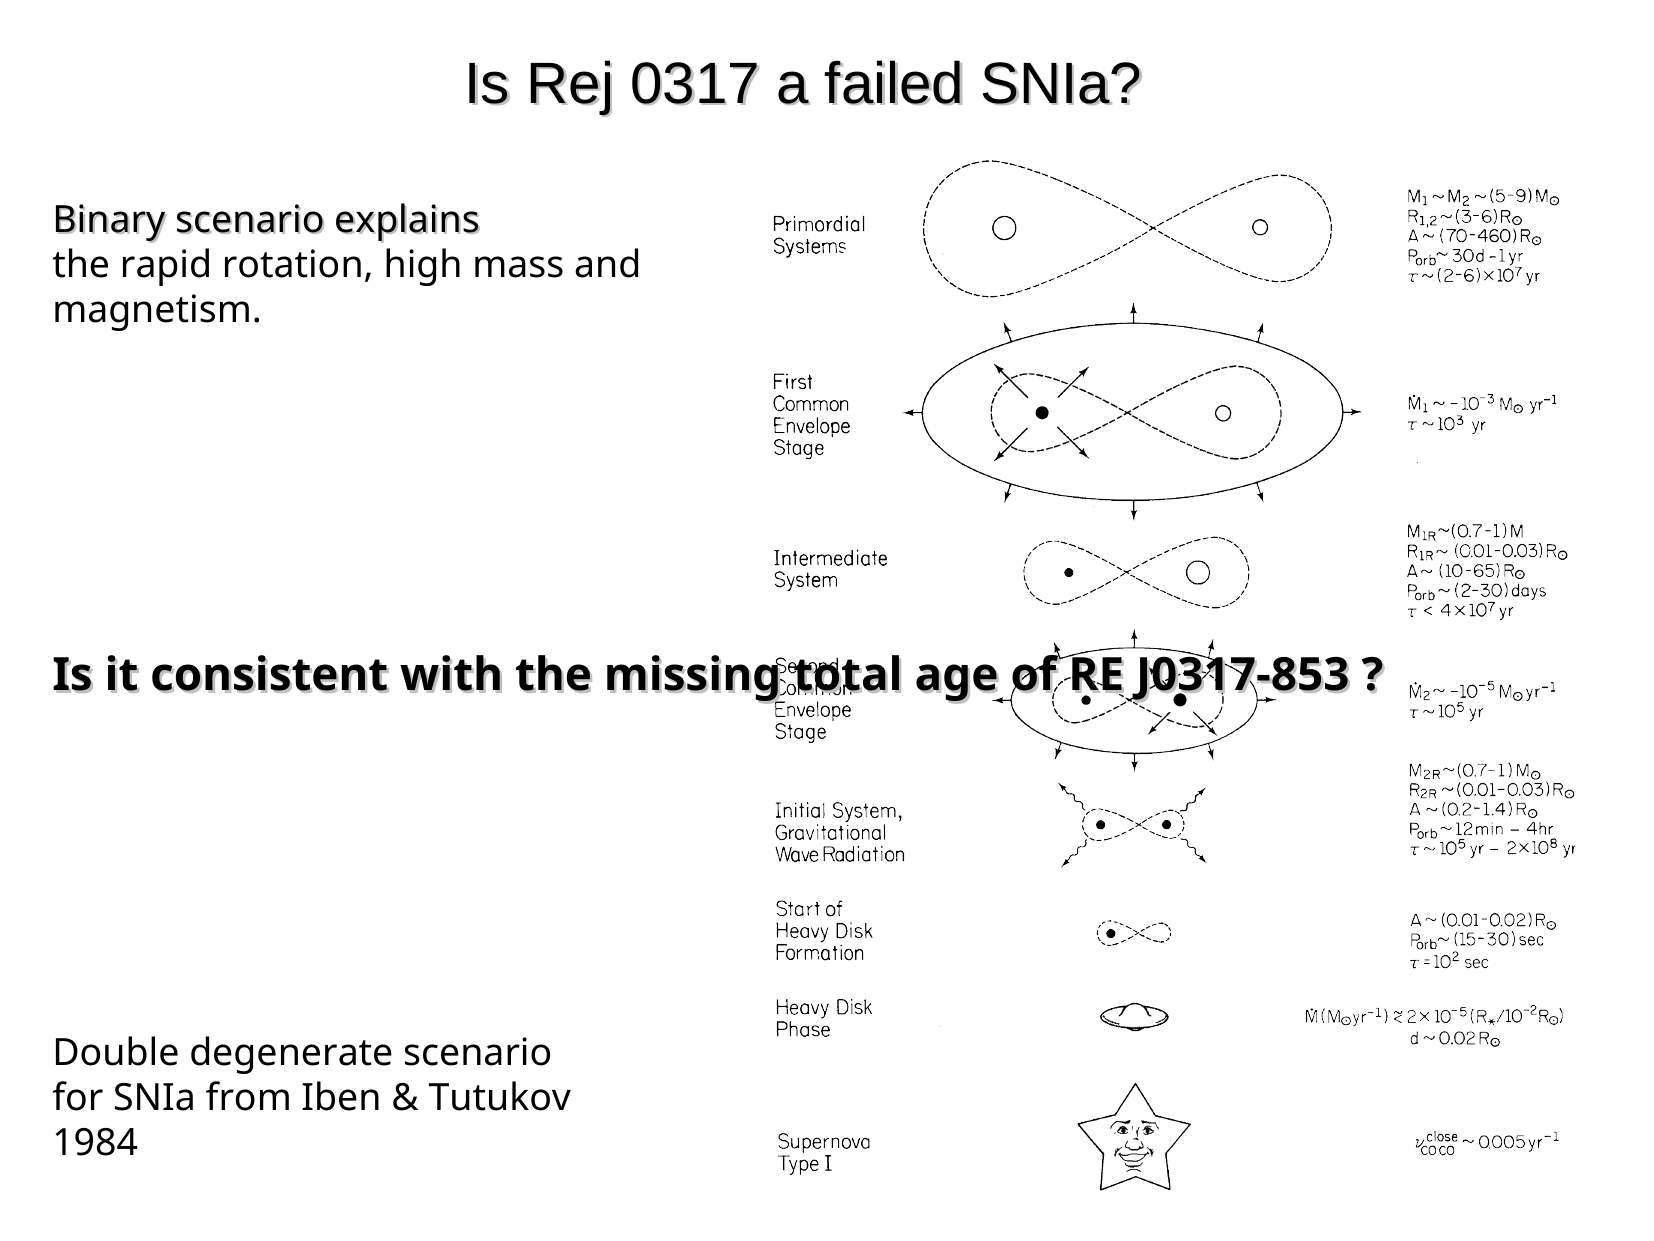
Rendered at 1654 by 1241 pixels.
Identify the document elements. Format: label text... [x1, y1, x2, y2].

picture [745, 149, 1575, 637]
text_box Binary scenario explains the rapid rotation, high mass and magnetism. [37, 187, 713, 376]
text_box Is it consistent with the missing total age of RE J0317-853 ? [37, 637, 1654, 713]
picture [745, 713, 1575, 1224]
text_box Is Rej 0317 a failed SNIa? [449, 37, 1275, 123]
text_box Double degenerate scenario for SNIa from Iben & Tutukov 1984 [37, 1020, 601, 1200]
